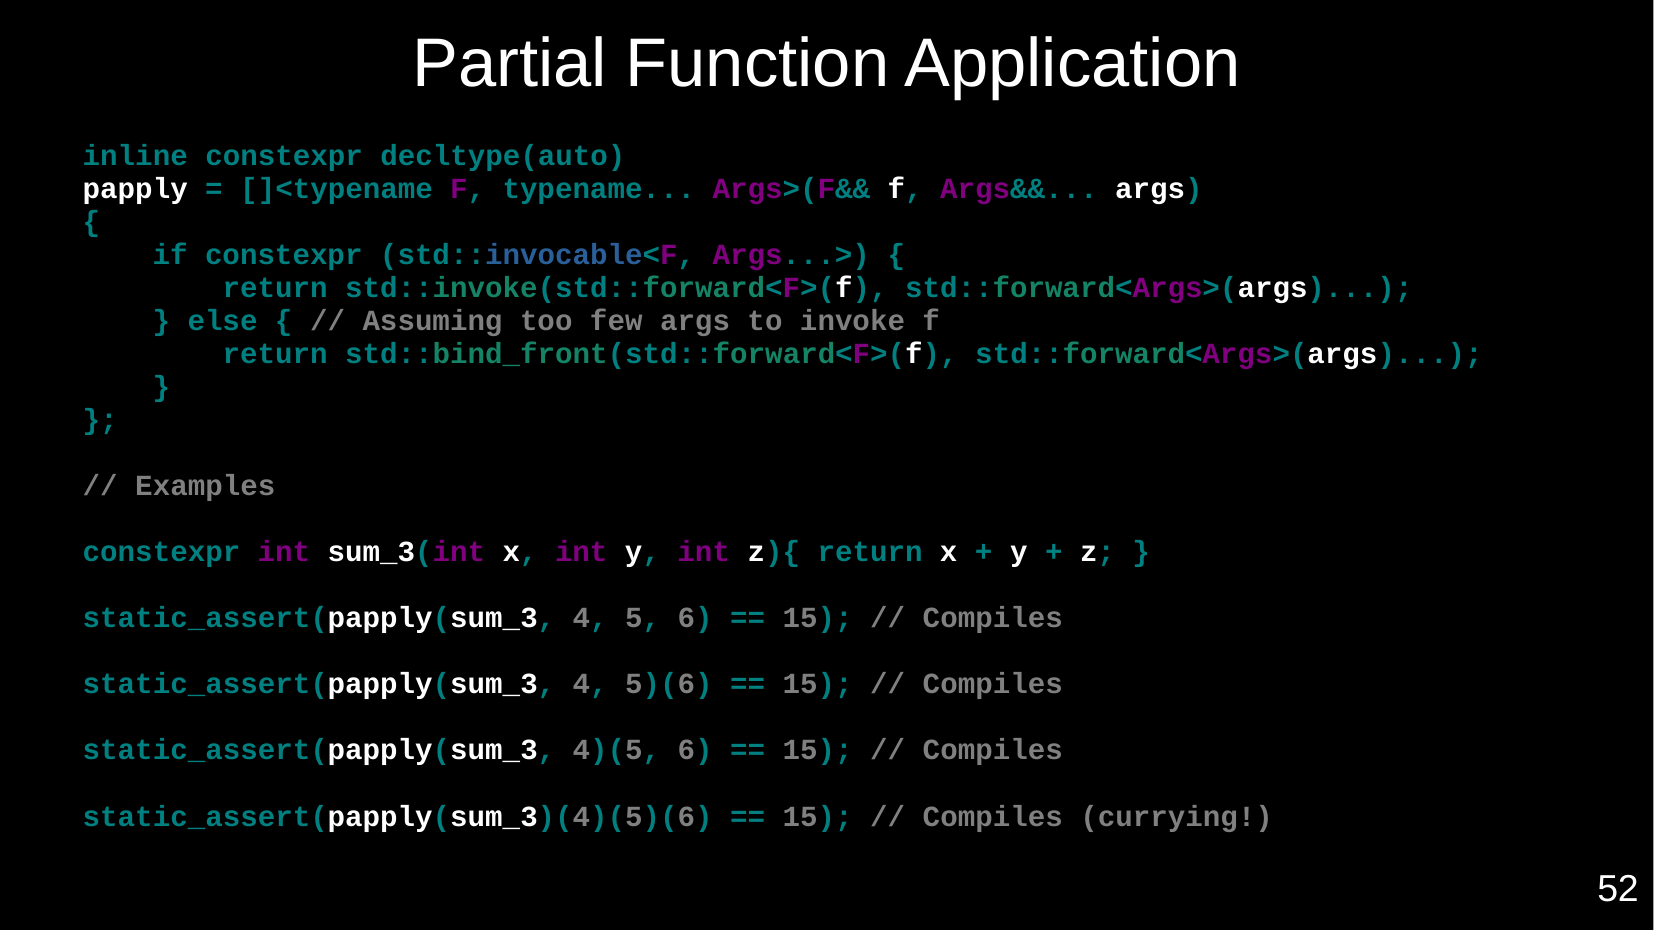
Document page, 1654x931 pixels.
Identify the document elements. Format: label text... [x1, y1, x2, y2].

title Partial Function Application [82, 4, 1571, 121]
subtitle inline constexpr decltype(auto) papply = []<typename F, typename... Args>(F&& f, Args&&... args) { if constexpr (std::invocable<F, Args...>) { return std::invoke(std::forward<F>(f), std::forward<Args>(args)...); } else { // Assuming too few args to invoke f return std::bind_front(std::forward<F>(f), std::forward<Args>(args)...); } }; // Examples constexpr int sum_3(int x, int y, int z){ return x + y + z; } static_assert(papply(sum_3, 4, 5, 6) == 15); // Compiles static_assert(papply(sum_3, 4, 5)(6) == 15); // Compiles static_assert(papply(sum_3, 4)(5, 6) == 15); // Compiles static_assert(papply(sum_3)(4)(5)(6) == 15); // Compiles (currying!) [82, 121, 1571, 922]
text_box <number> [1024, 860, 1654, 931]
